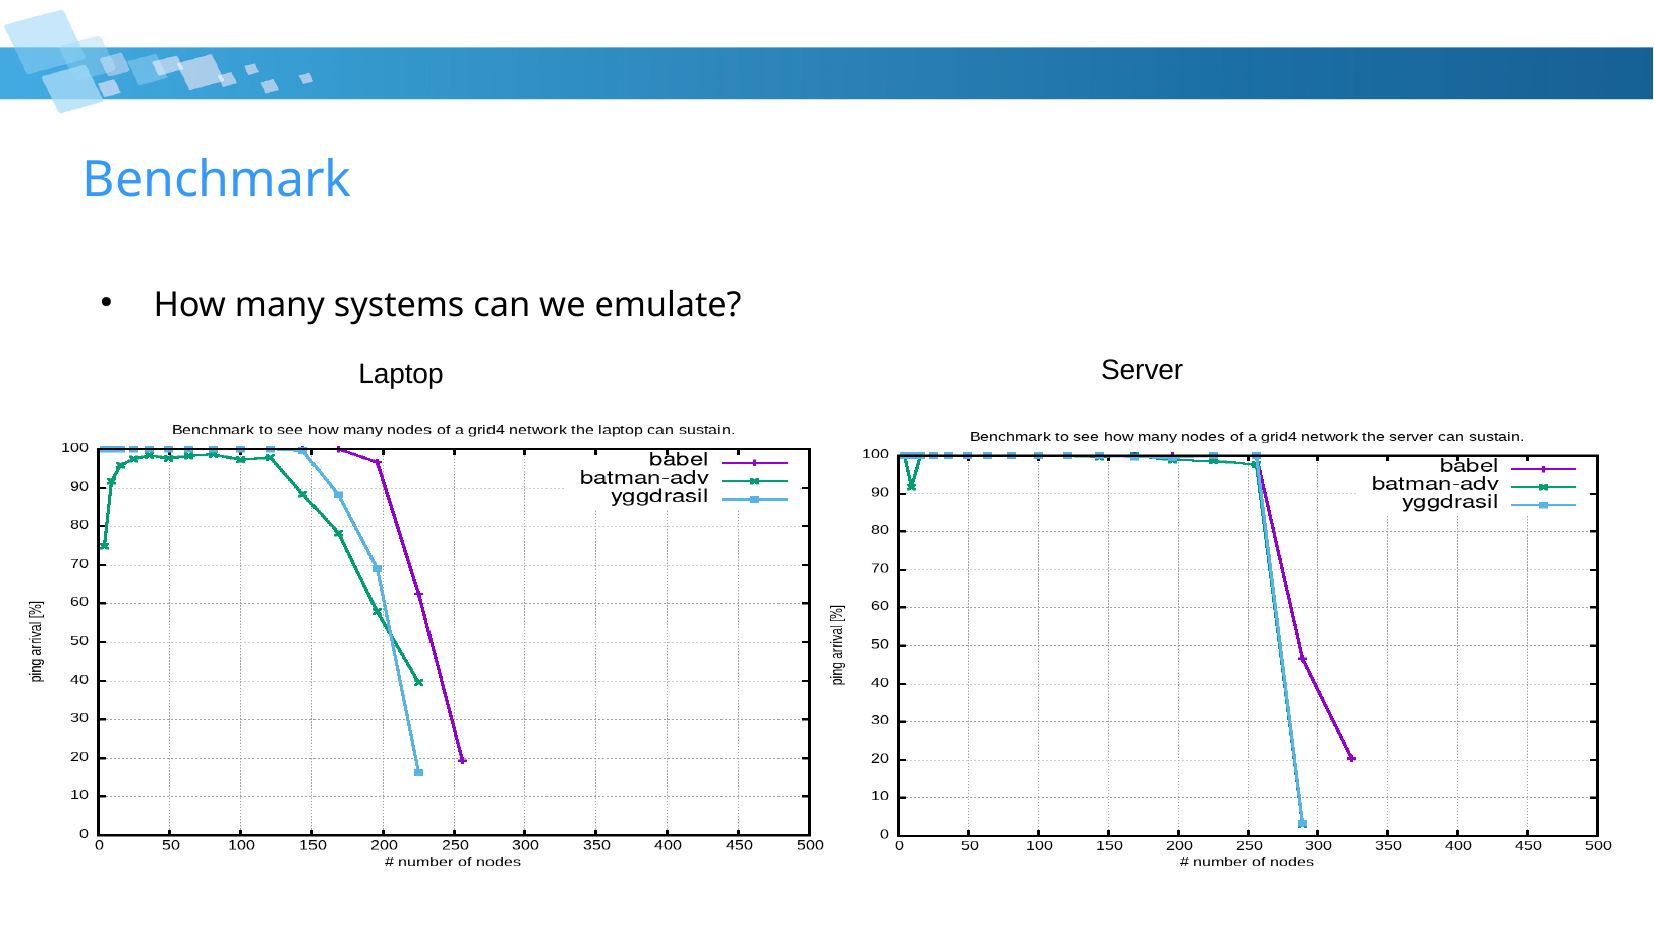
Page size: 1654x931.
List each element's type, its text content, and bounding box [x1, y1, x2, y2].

text_box Laptop [343, 351, 488, 398]
list How many systems can we emulate? [82, 279, 1571, 421]
text_box Server [1086, 346, 1227, 393]
title Benchmark [82, 99, 1571, 255]
picture [0, 0, 1653, 929]
